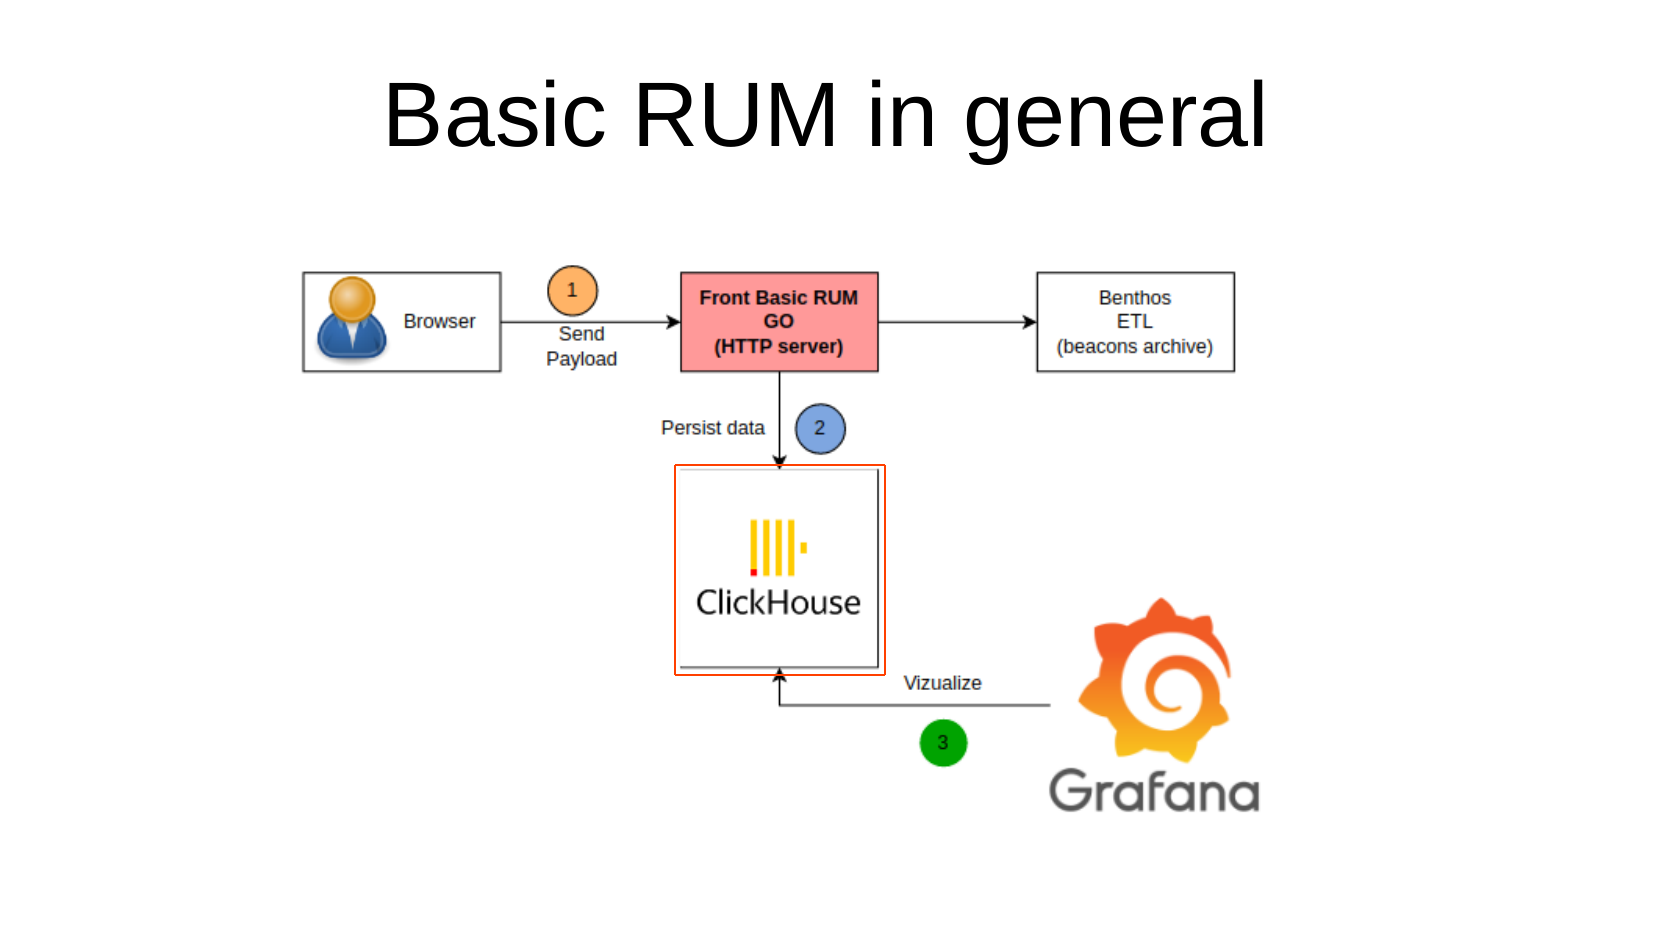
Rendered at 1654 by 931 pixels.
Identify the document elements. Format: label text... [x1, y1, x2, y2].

title Basic RUM in general [82, 37, 1571, 193]
picture [285, 239, 1284, 845]
